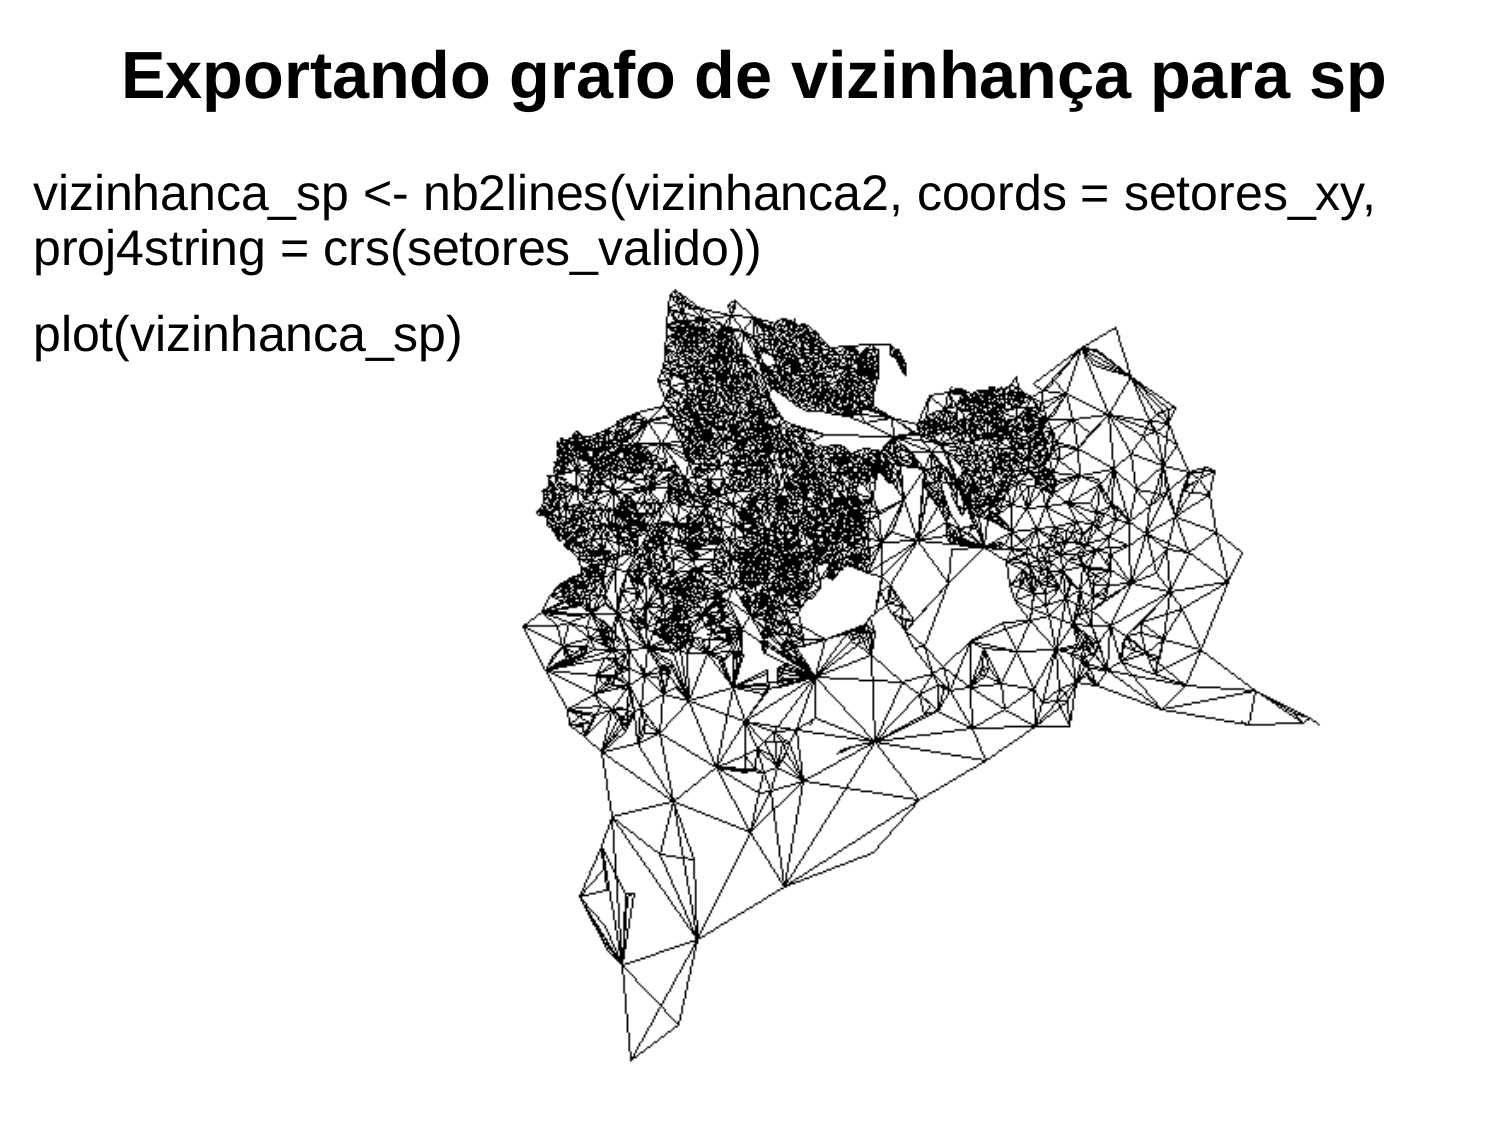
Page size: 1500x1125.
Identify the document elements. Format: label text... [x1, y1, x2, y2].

picture [487, 879, 1332, 1092]
title Exportando grafo de vizinhança para sp [50, 28, 1460, 123]
list vizinhanca_sp <- nb2lines(vizinhanca2, coords = setores_xy, proj4string = crs(setores_valido)) plot(vizinhanca_sp) [33, 164, 1457, 879]
